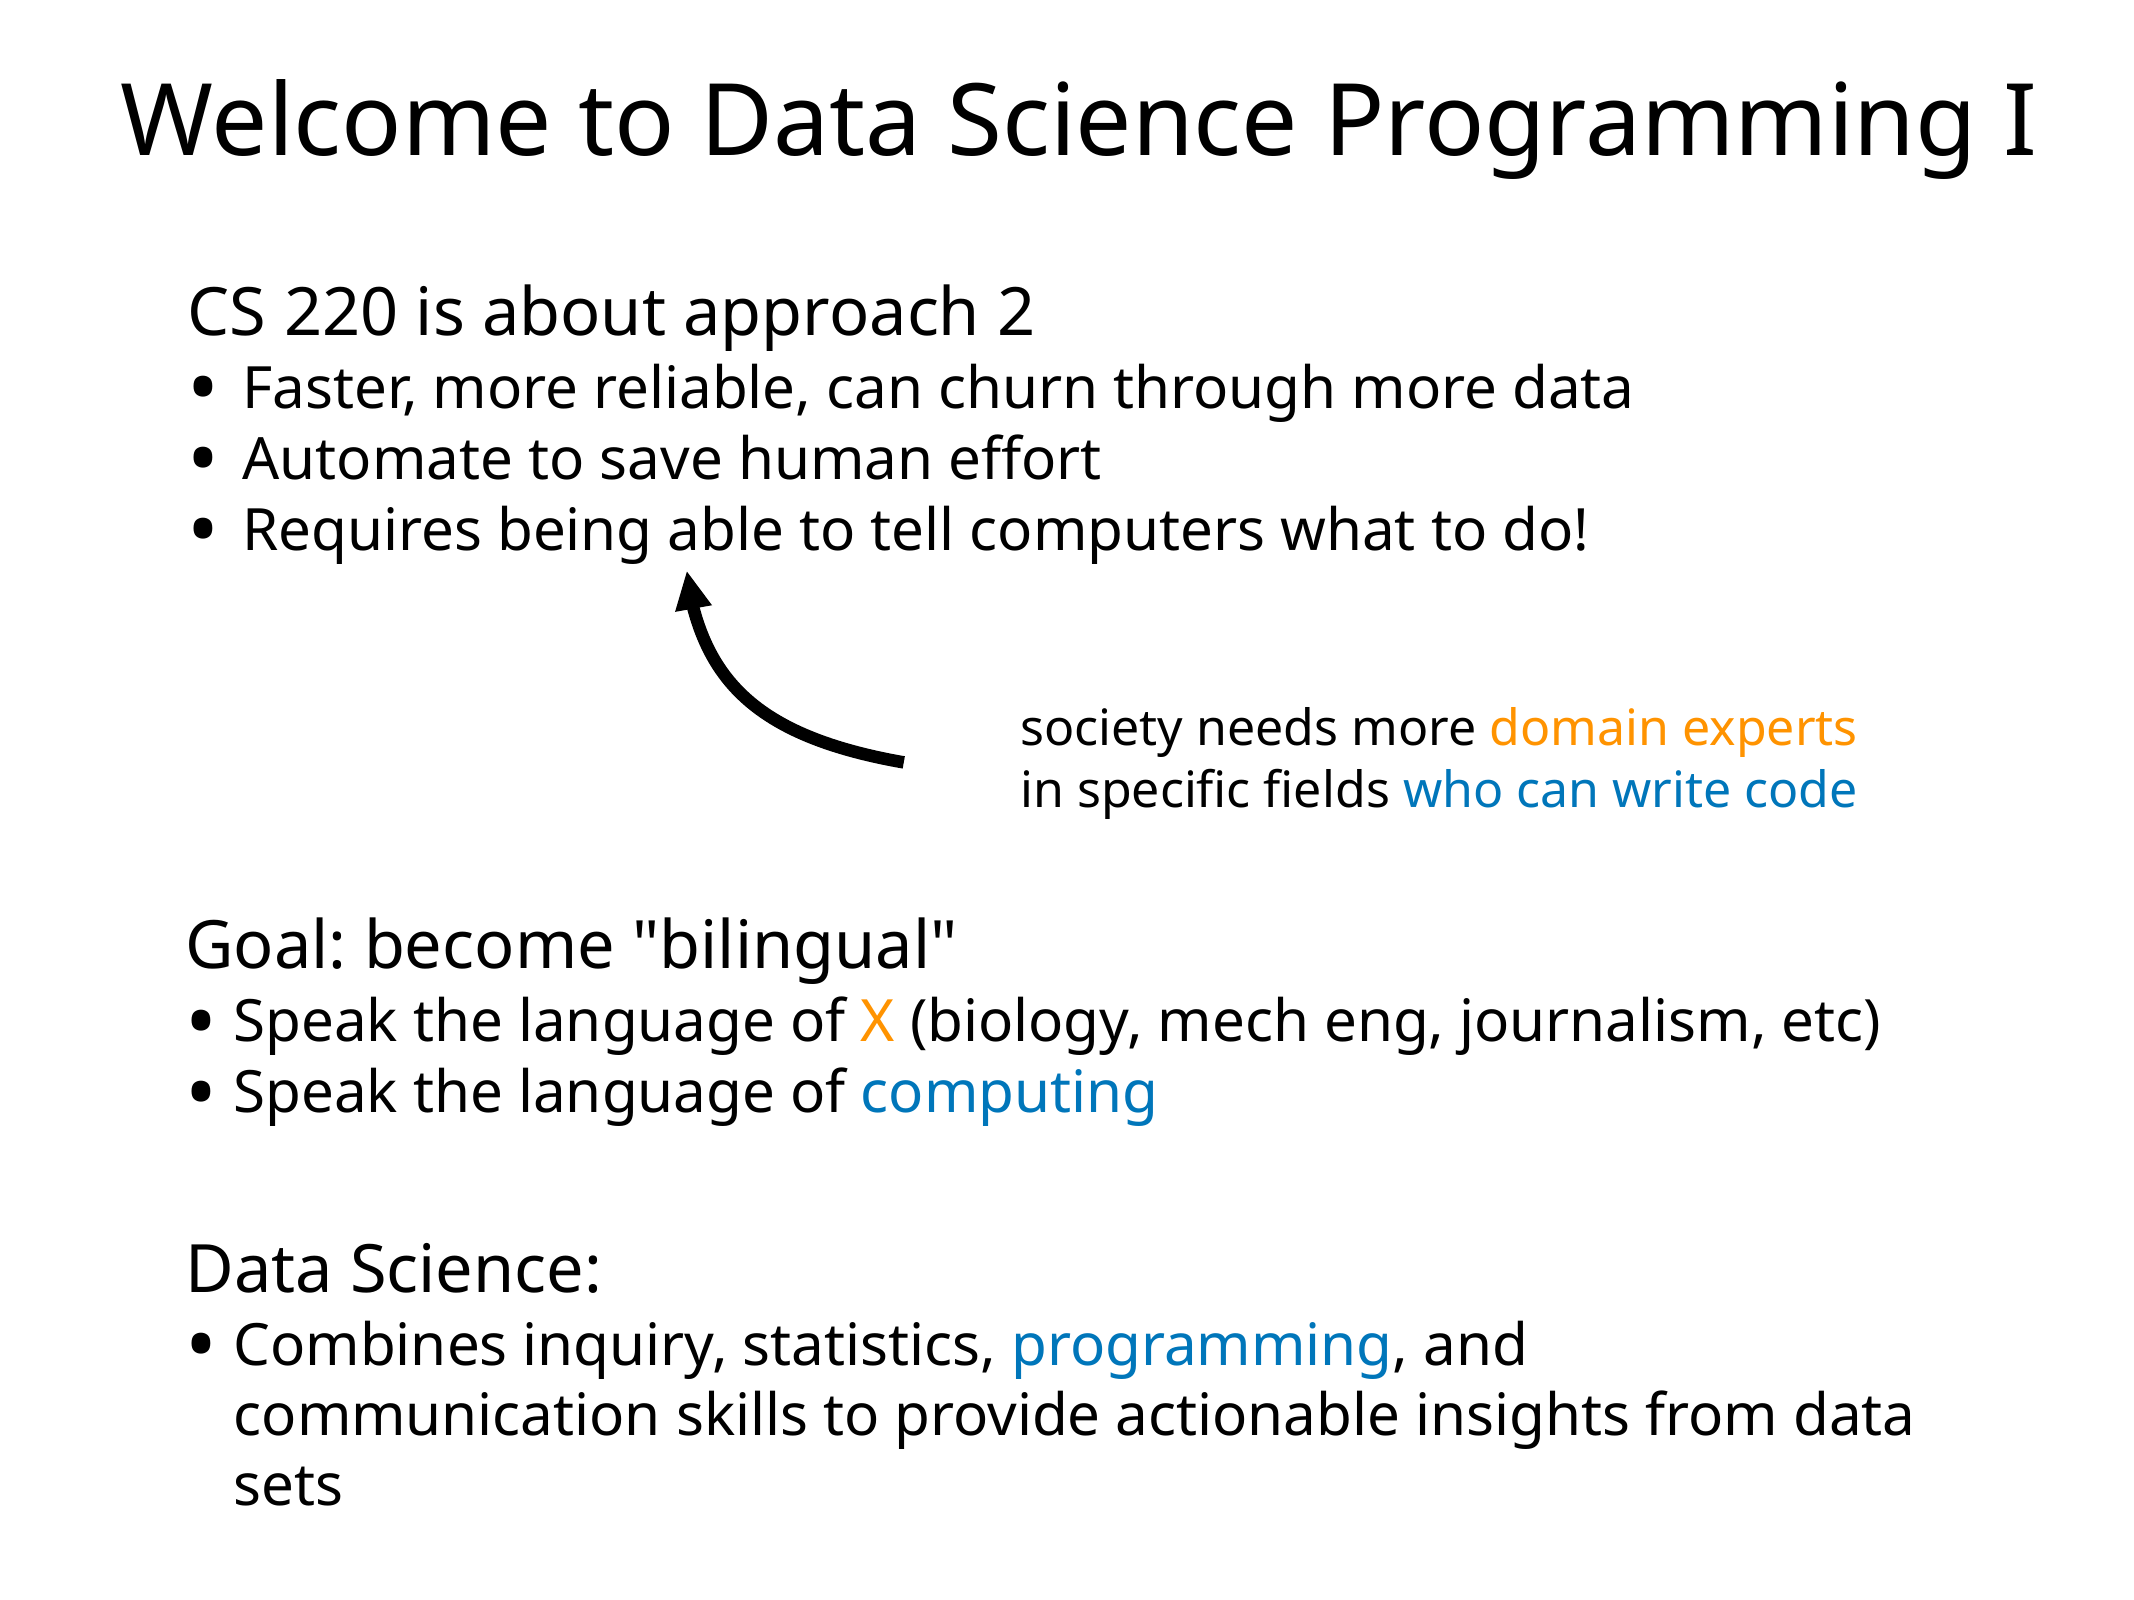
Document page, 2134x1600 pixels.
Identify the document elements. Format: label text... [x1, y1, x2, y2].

text_box CS 220 is about approach 2 Faster, more reliable, can churn through more data Automate to save human effort Requires being able to tell computers what to do! [156, 260, 1977, 619]
text_box Goal: become "bilingual" Speak the language of X (biology, mech eng, journalism, etc) Speak the language of computing [156, 893, 1977, 1138]
text_box society needs more domain experts in specific fields who can write code [1011, 687, 1867, 826]
text_box Welcome to Data Science Programming I [112, 41, 2054, 190]
text_box Data Science: Combines inquiry, statistics, programming, and communication skills to provide actionable insights from data sets [156, 1217, 1977, 1462]
